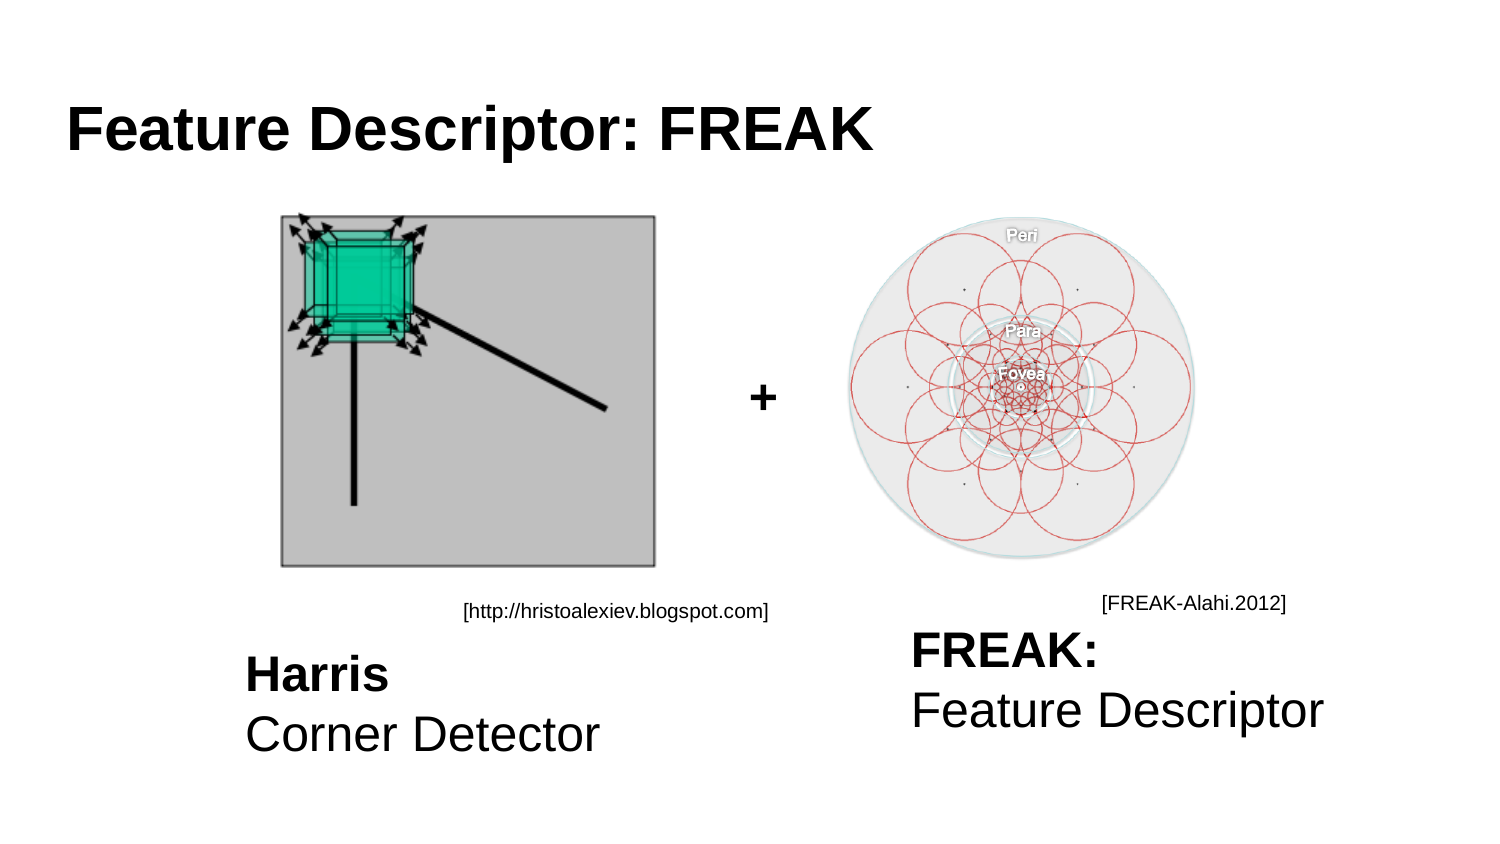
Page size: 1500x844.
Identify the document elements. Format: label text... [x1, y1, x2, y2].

picture [843, 198, 1211, 572]
text_box [http://hristoalexiev.blogspot.com] [448, 582, 817, 646]
text_box + [733, 349, 844, 444]
picture [262, 199, 691, 594]
text_box Harris Corner Detector [230, 626, 691, 770]
text_box FREAK: Feature Descriptor [895, 602, 1375, 794]
text_box [FREAK-Alahi.2012] [1086, 574, 1375, 602]
title Feature Descriptor: FREAK [51, 72, 1449, 167]
